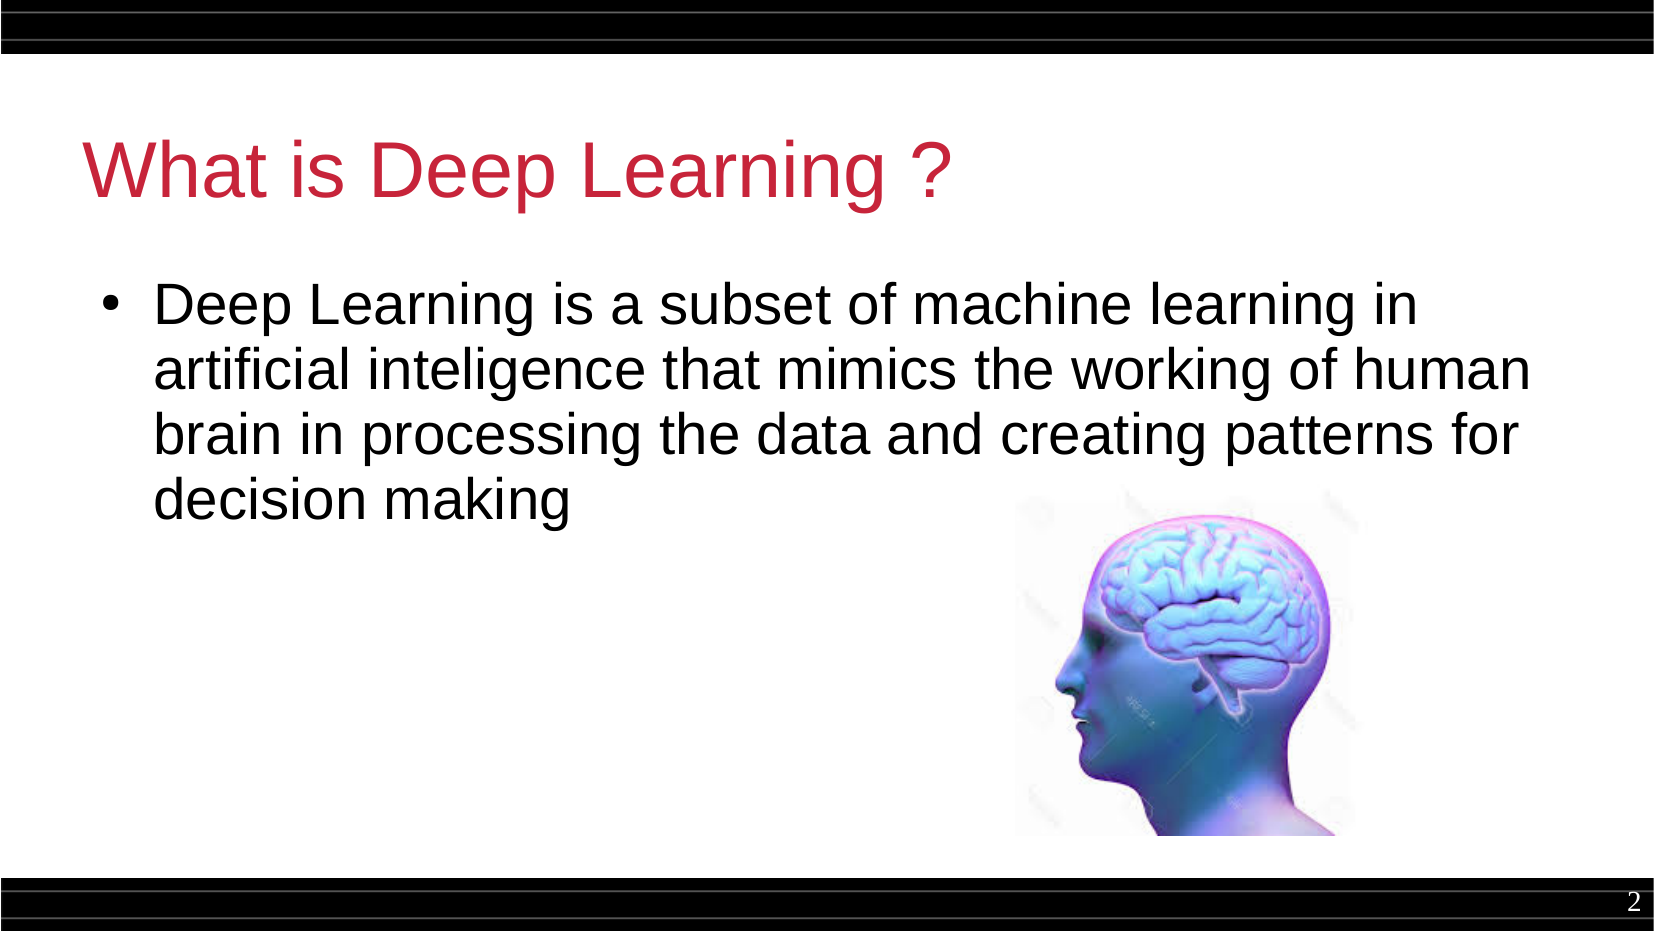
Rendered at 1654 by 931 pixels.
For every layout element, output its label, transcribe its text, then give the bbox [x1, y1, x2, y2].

title What is Deep Learning ? [82, 92, 1571, 249]
picture [1, 878, 1654, 931]
picture [1, 0, 1654, 54]
list Deep Learning is a subset of machine learning in artificial inteligence that mimics the working of human brain in processing the data and creating patterns for decision making [82, 271, 1571, 851]
picture [1015, 484, 1368, 836]
